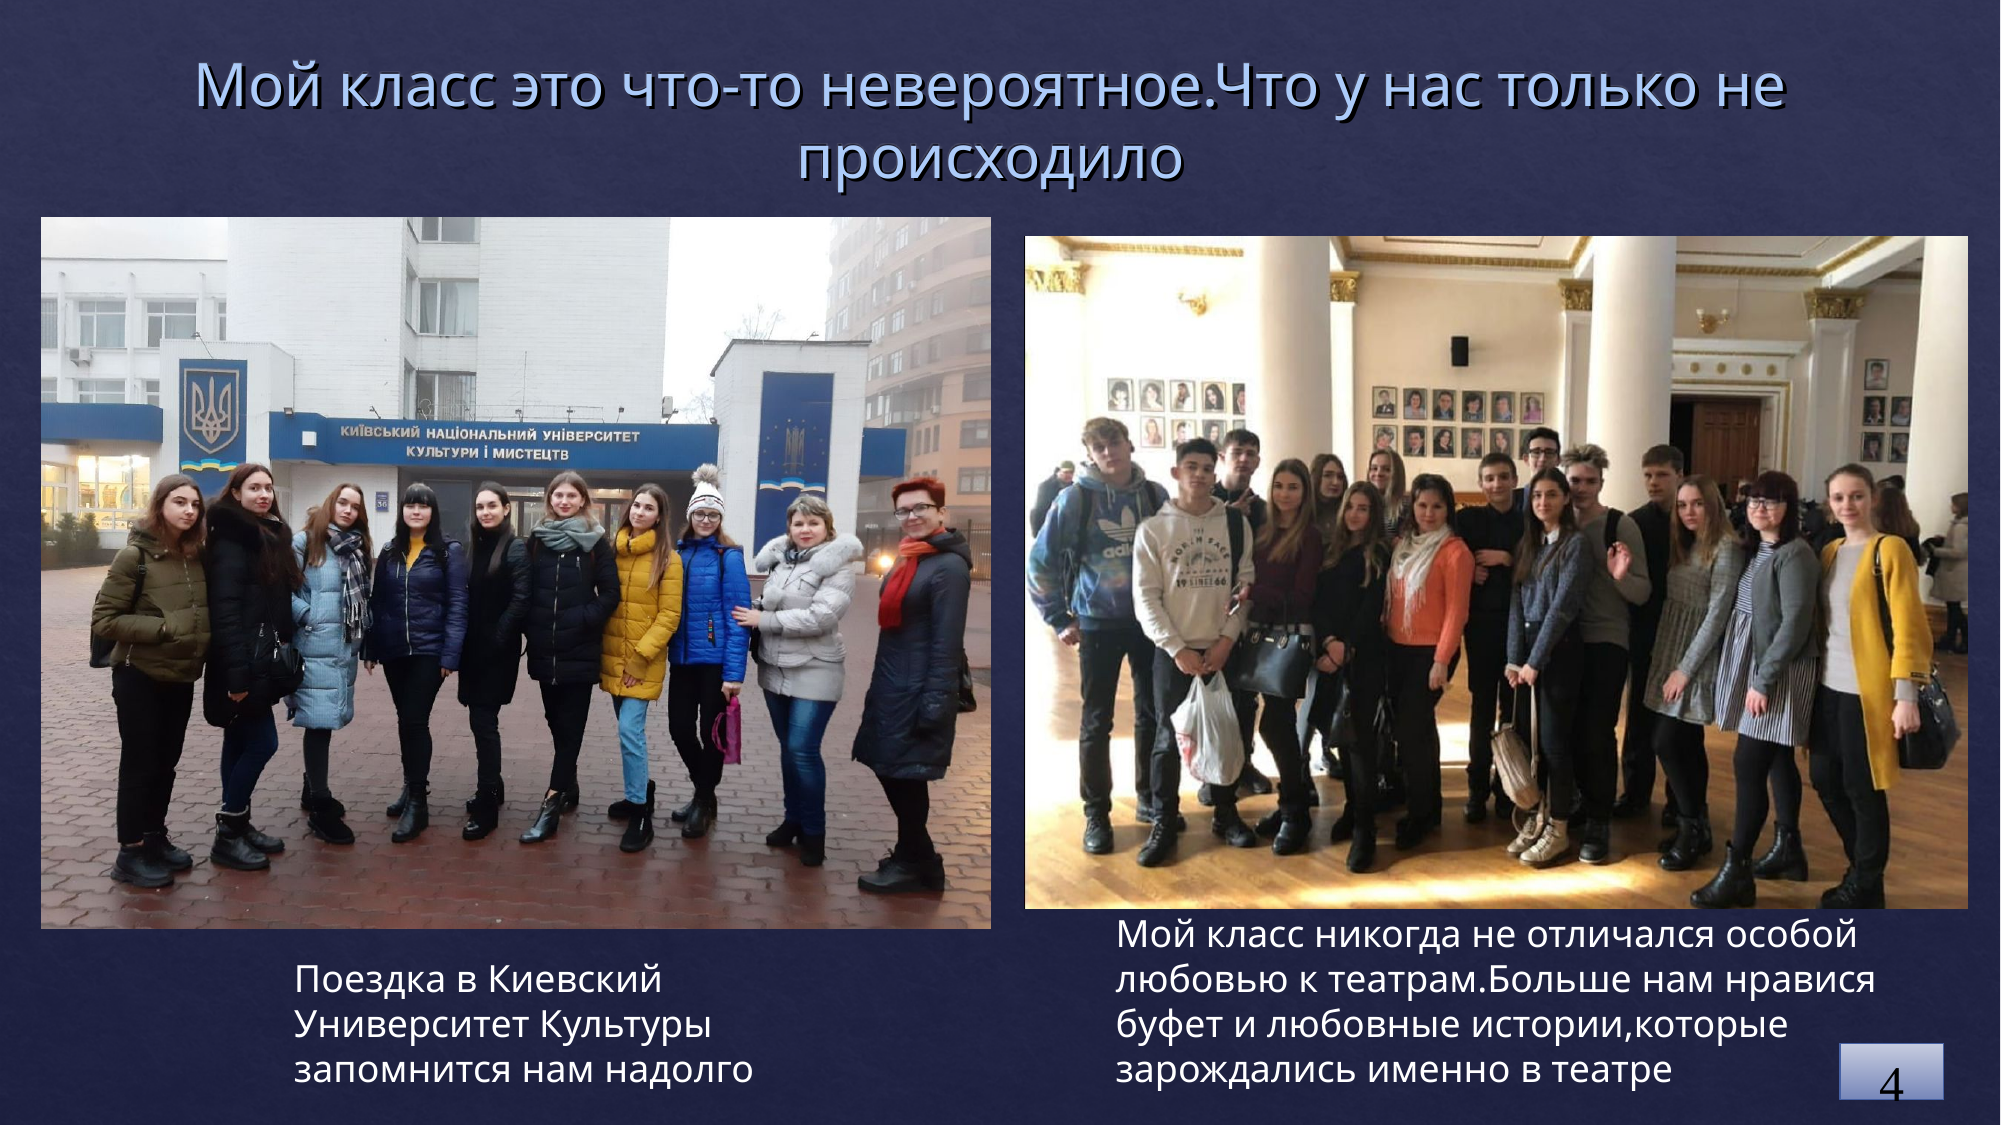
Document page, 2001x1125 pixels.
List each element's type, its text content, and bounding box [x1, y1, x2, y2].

title Мой класс это что-то невероятное.Что у нас только не происходило [141, 38, 1840, 198]
text_box Мой класс никогда не отличался особой любовью к театрам.Больше нам нравися буфет и любовные истории,которые зарождались именно в театре [1100, 902, 1896, 1100]
text_box 4 [1840, 1044, 1944, 1099]
picture [41, 217, 991, 929]
picture [1024, 237, 1968, 909]
text_box Поездка в Киевский Университет Культуры запомнится нам надолго [278, 947, 835, 1100]
text_box 4 [1883, 1074, 1895, 1090]
